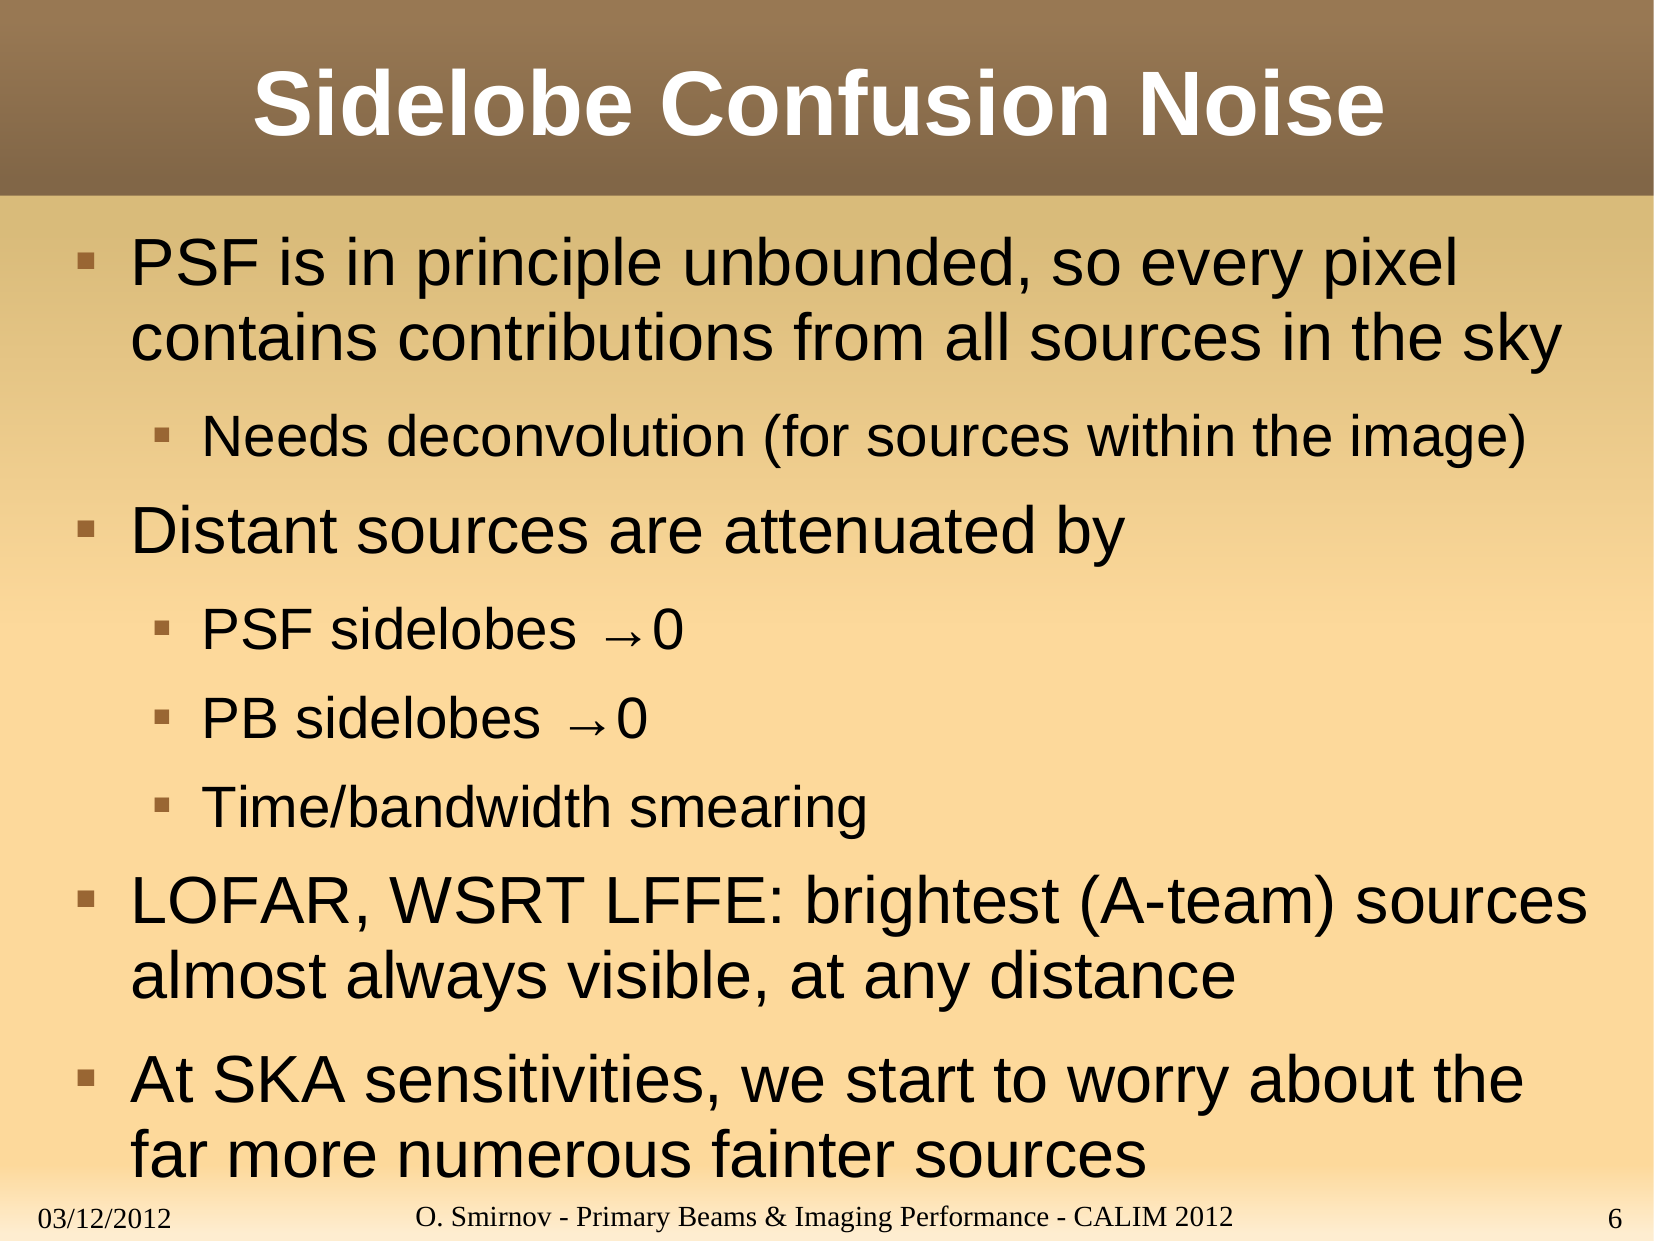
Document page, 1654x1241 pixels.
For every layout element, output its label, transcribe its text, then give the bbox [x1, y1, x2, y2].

picture [0, 0, 1654, 1241]
list PSF is in principle unbounded, so every pixel contains contributions from all sources in the sky Needs deconvolution (for sources within the image) Distant sources are attenuated by PSF sidelobes →0 PB sidelobes →0 Time/bandwidth smearing LOFAR, WSRT LFFE: brightest (A-team) sources almost always visible, at any distance At SKA sensitivities, we start to worry about the far more numerous fainter sources [60, 225, 1606, 1192]
title Sidelobe Confusion Noise [76, 0, 1565, 208]
